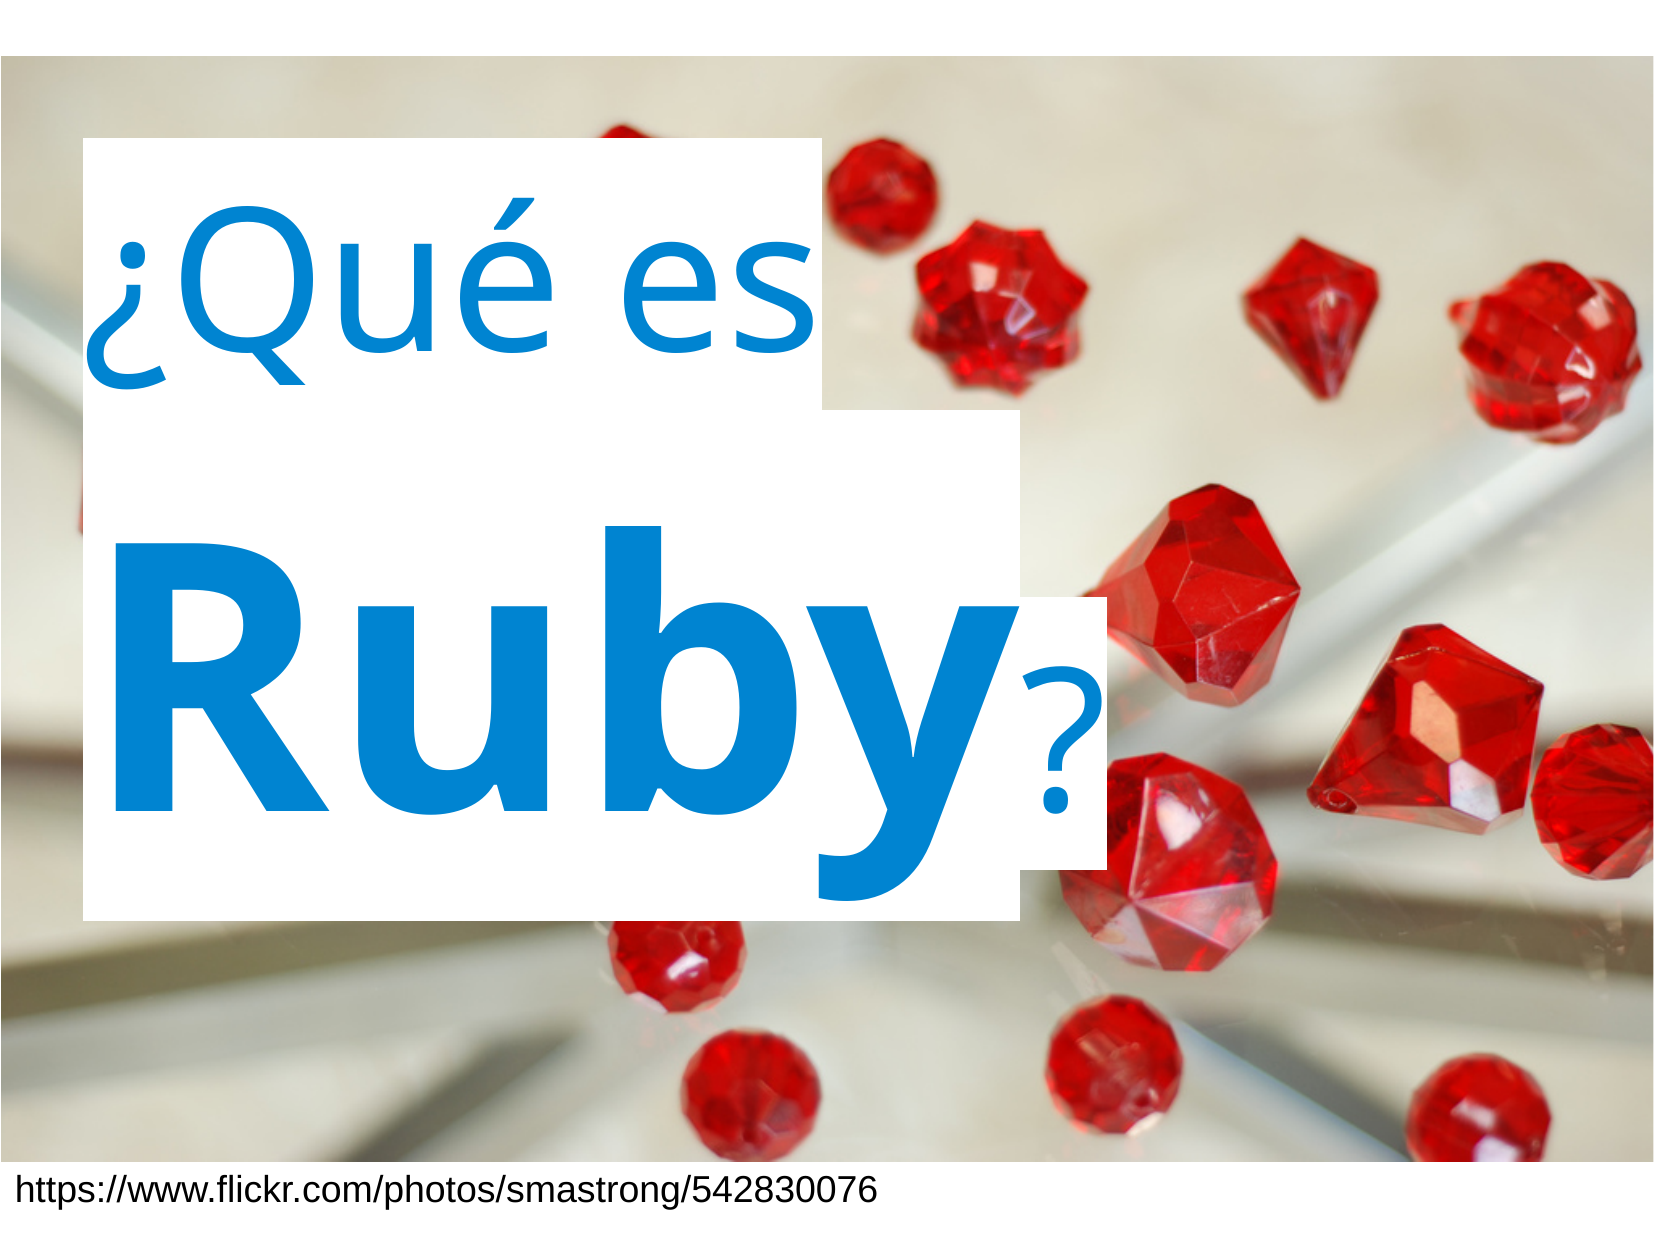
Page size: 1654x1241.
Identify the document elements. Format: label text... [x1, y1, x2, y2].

subtitle ¿Qué es Ruby? [82, 49, 1571, 1010]
text_box https://www.flickr.com/photos/smastrong/542830076 [0, 1161, 1512, 1219]
picture [1, 56, 1654, 1162]
